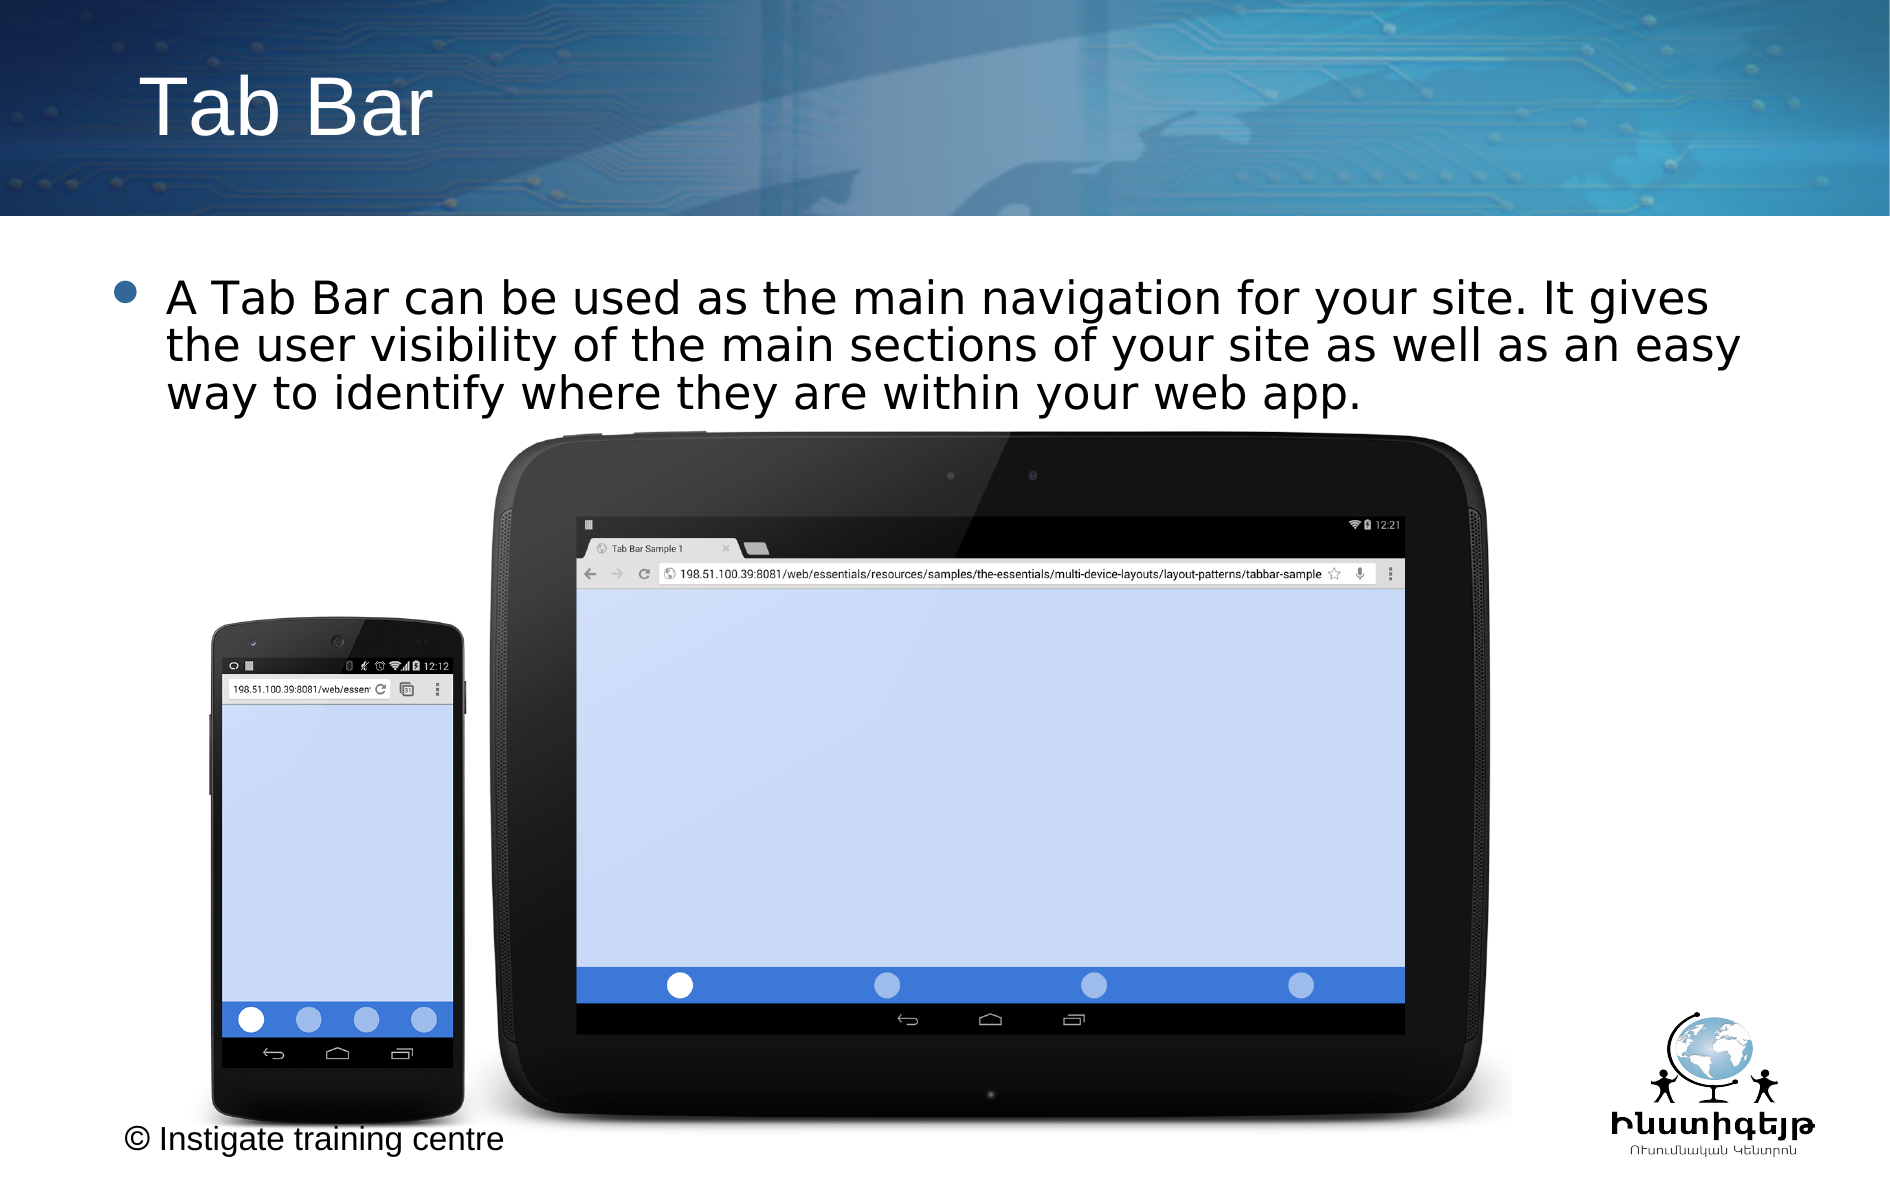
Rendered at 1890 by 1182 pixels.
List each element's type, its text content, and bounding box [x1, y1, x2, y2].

picture [1612, 1012, 1815, 1157]
list A Tab Bar can be used as the main navigation for your site. It gives the user visibility of the main sections of your site as well as an easy way to identify where they are within your web app. [110, 276, 1801, 297]
picture [187, 430, 1512, 1136]
text_box Tab Bar [138, 82, 1801, 87]
picture [0, 0, 1890, 216]
list Methods to apply Navigation on Design Patterns App Bar — Users have learnt to expect a header on all of the desktop sites, but on mobile you should be using the App Bar. Tab Bar — A Tab Bar can be used as the main navigation for your site. It gives the user visibility of the main sections of your site as well as an easy way to identify where they are within your web app. Navigation Drawer — For sites with a larger number of sections and subsections the Navigation Drawer is a much better fit. It can be a scrollable off-canvas element to your site as well as be a common place for global state. Bottom Bar — If you are developing a web app and find that the number of actions a user can perform is more than the App Bar can handle, the best option is to overflow into a Bottom Bar. [138, 133, 1801, 143]
